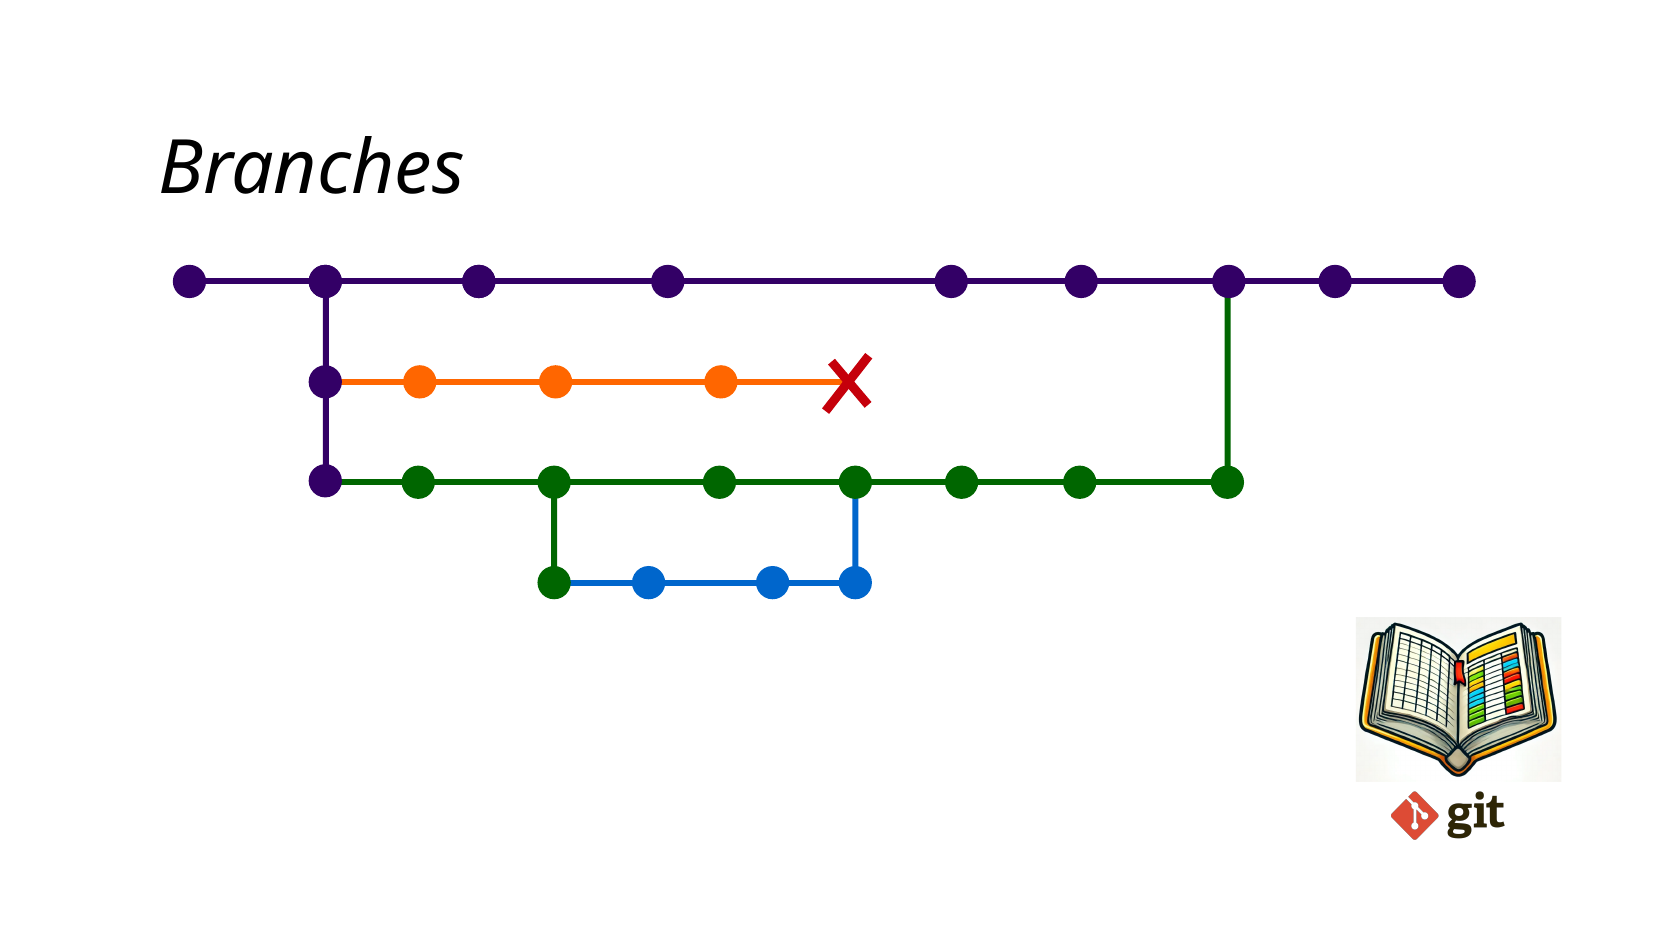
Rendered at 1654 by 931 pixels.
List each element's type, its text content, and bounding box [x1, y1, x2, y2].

text_box [308, 464, 342, 498]
text_box [934, 284, 968, 299]
text_box [538, 365, 573, 399]
text_box [1210, 465, 1245, 499]
text_box [308, 284, 342, 299]
picture [1391, 791, 1505, 840]
text_box [1212, 264, 1246, 299]
text_box [702, 465, 737, 499]
text_box [935, 264, 968, 278]
text_box [755, 565, 790, 600]
text_box [309, 272, 342, 278]
text_box [329, 365, 342, 399]
text_box Branches [117, 106, 506, 272]
text_box [462, 272, 496, 278]
text_box [401, 465, 435, 499]
picture [1355, 617, 1562, 782]
text_box [838, 465, 873, 499]
text_box [462, 284, 496, 299]
text_box [172, 272, 206, 299]
text_box [704, 365, 738, 399]
text_box [308, 365, 322, 399]
text_box [537, 565, 571, 600]
text_box [1318, 264, 1352, 299]
text_box [1063, 465, 1097, 499]
text_box [944, 465, 979, 499]
text_box [403, 365, 437, 399]
text_box [651, 284, 685, 299]
text_box [631, 565, 666, 600]
text_box [651, 264, 684, 278]
text_box [1442, 264, 1476, 299]
text_box [838, 565, 872, 600]
text_box [537, 465, 571, 499]
text_box [1064, 264, 1098, 299]
